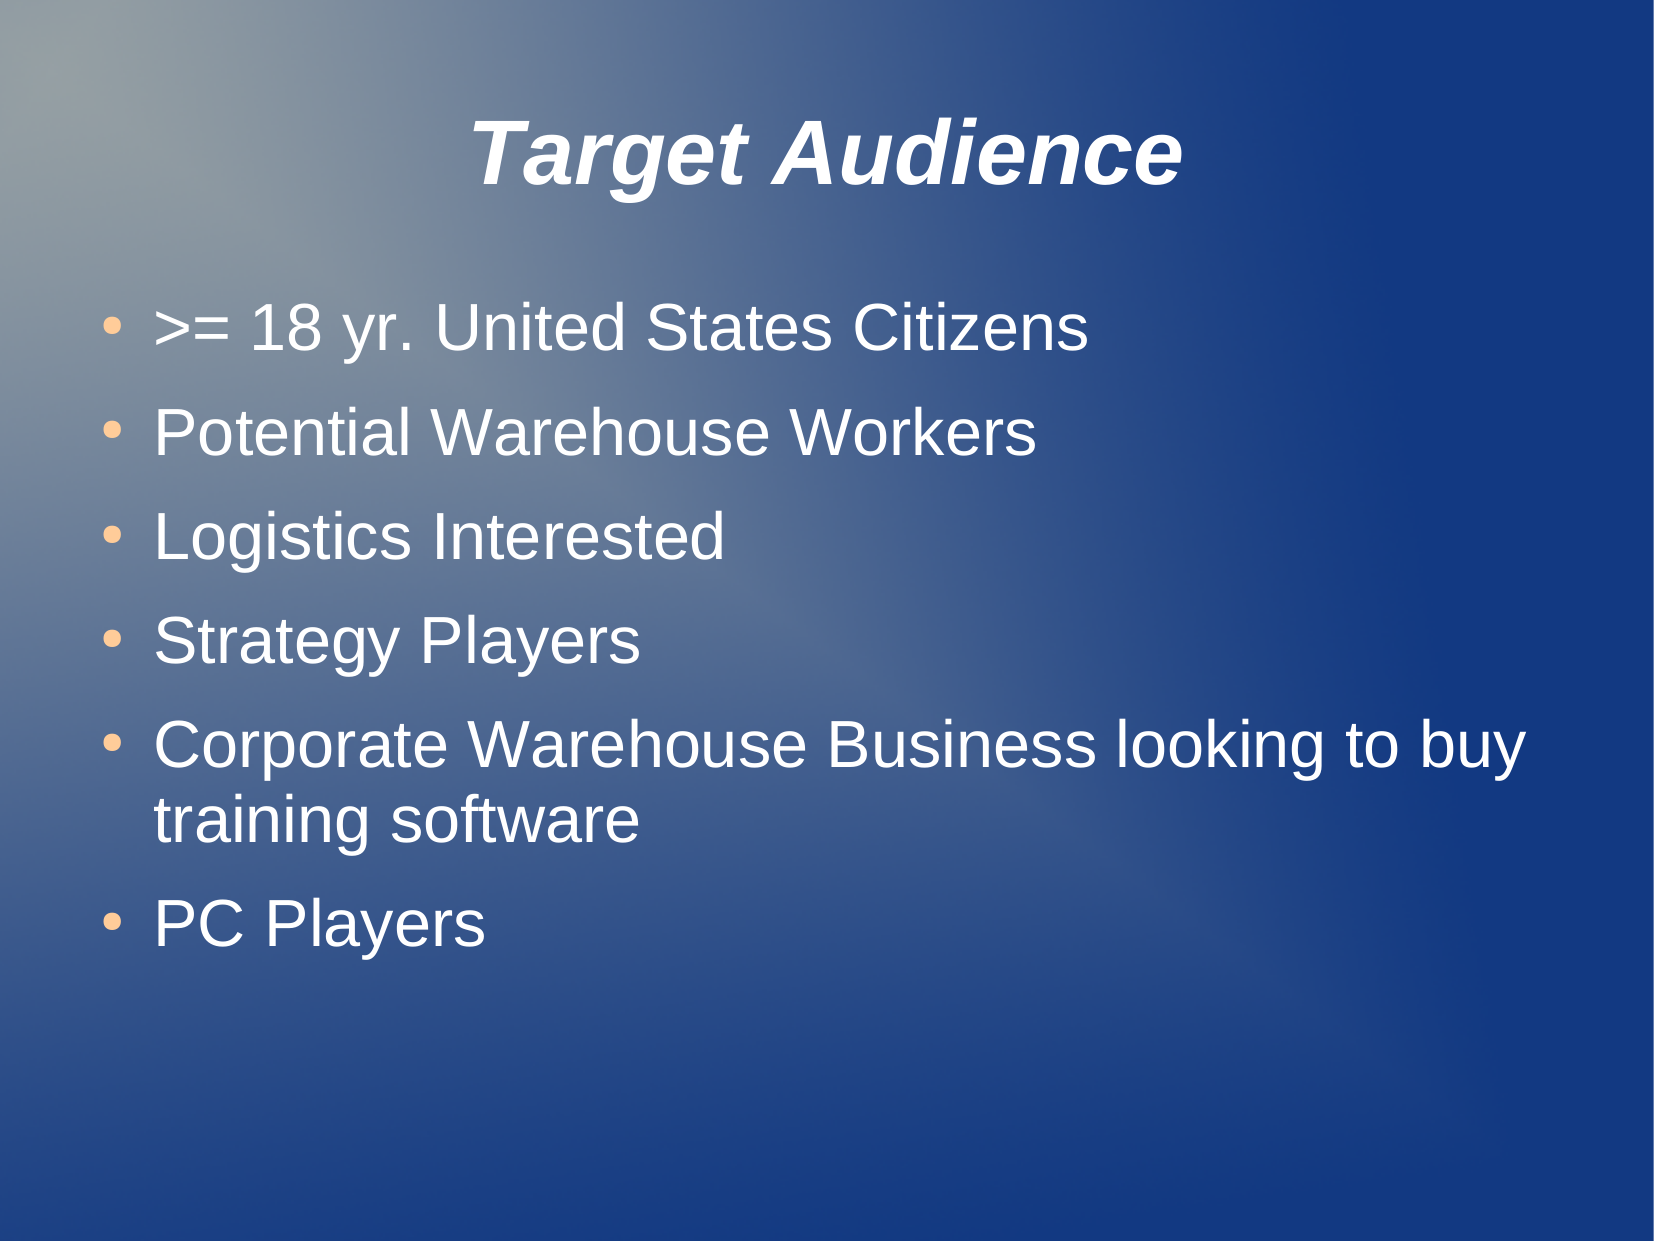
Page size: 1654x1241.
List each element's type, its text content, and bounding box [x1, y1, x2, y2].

picture [0, 0, 1654, 1241]
list >= 18 yr. United States Citizens Potential Warehouse Workers Logistics Interested Strategy Players Corporate Warehouse Business looking to buy training software PC Players [82, 290, 1571, 1109]
title Target Audience [82, 49, 1571, 257]
